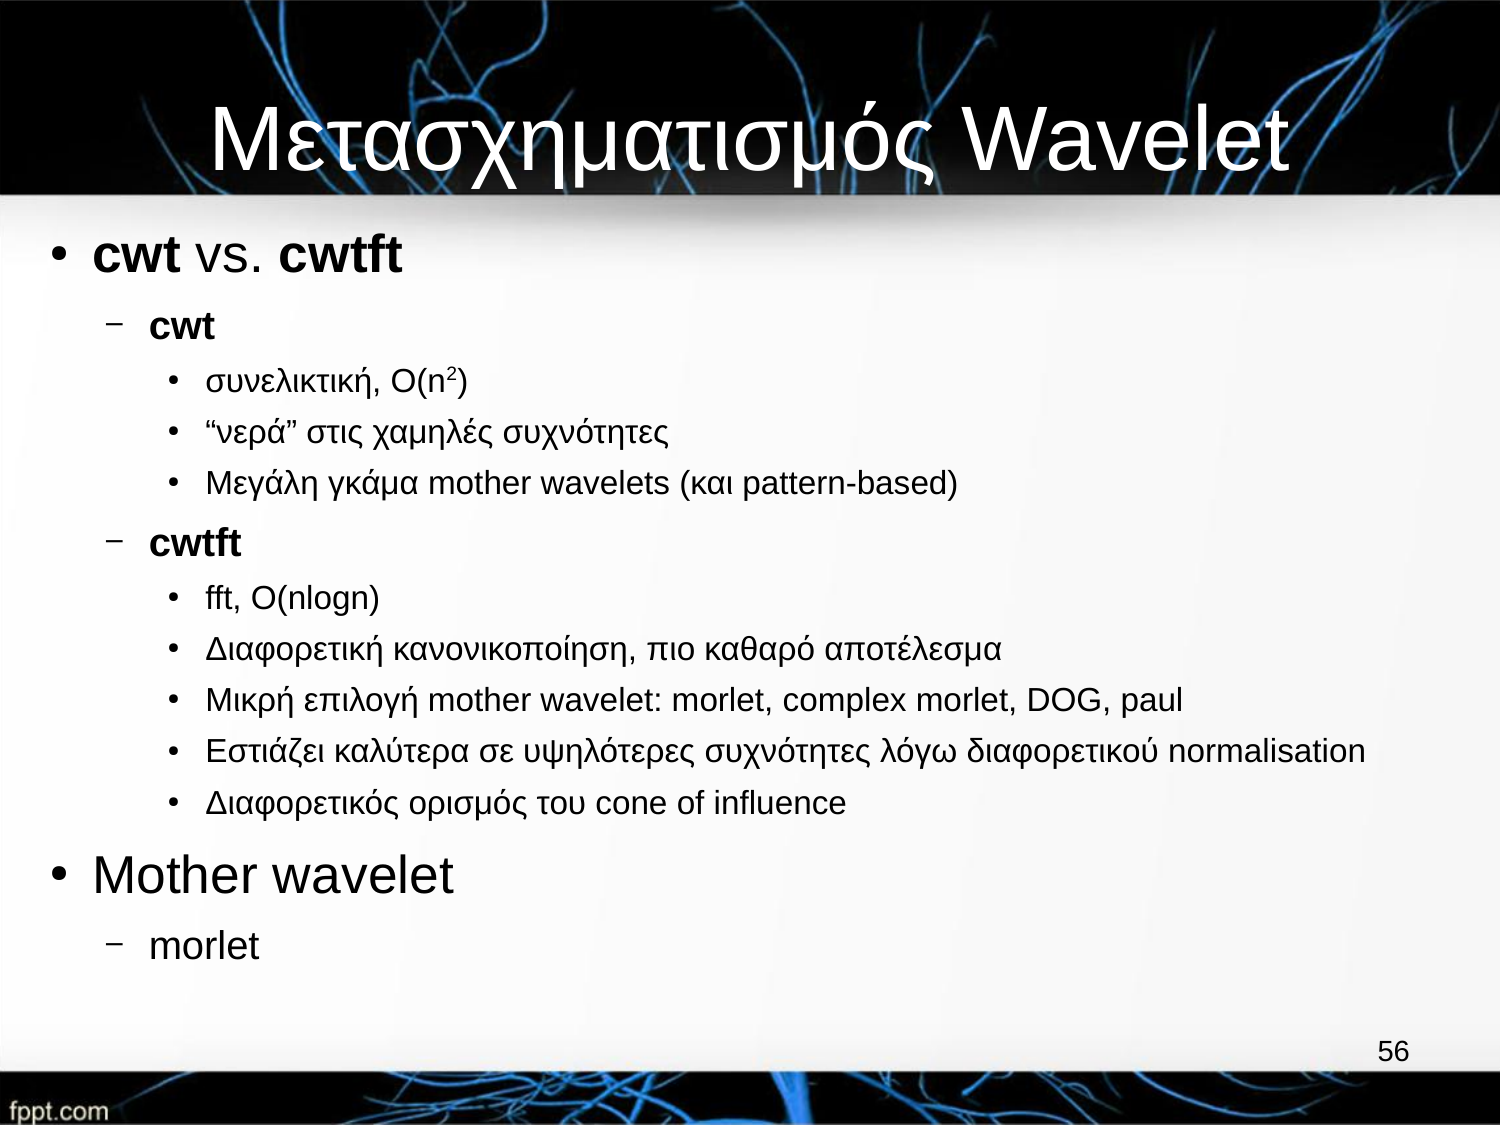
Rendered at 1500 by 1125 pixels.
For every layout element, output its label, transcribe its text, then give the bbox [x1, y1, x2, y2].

list cwt vs. cwtft cwt συνελικτική, O(n2) “νερά” στις χαμηλές συχνότητες Μεγάλη γκάμα mother wavelets (και pattern-based) cwtft fft, O(nlogn) Διαφορετική κανονικοποίηση, πιο καθαρό αποτέλεσμα Μικρή επιλογή mother wavelet: morlet, complex morlet, DOG, paul Εστιάζει καλύτερα σε υψηλότερες συχνότητες λόγω διαφορετικού normalisation Διαφορετικός ορισμός του cone of influence Mother wavelet morlet [35, 224, 1465, 969]
title Μετασχηματισμός Wavelet [75, 45, 1425, 224]
picture [0, 0, 1500, 1125]
